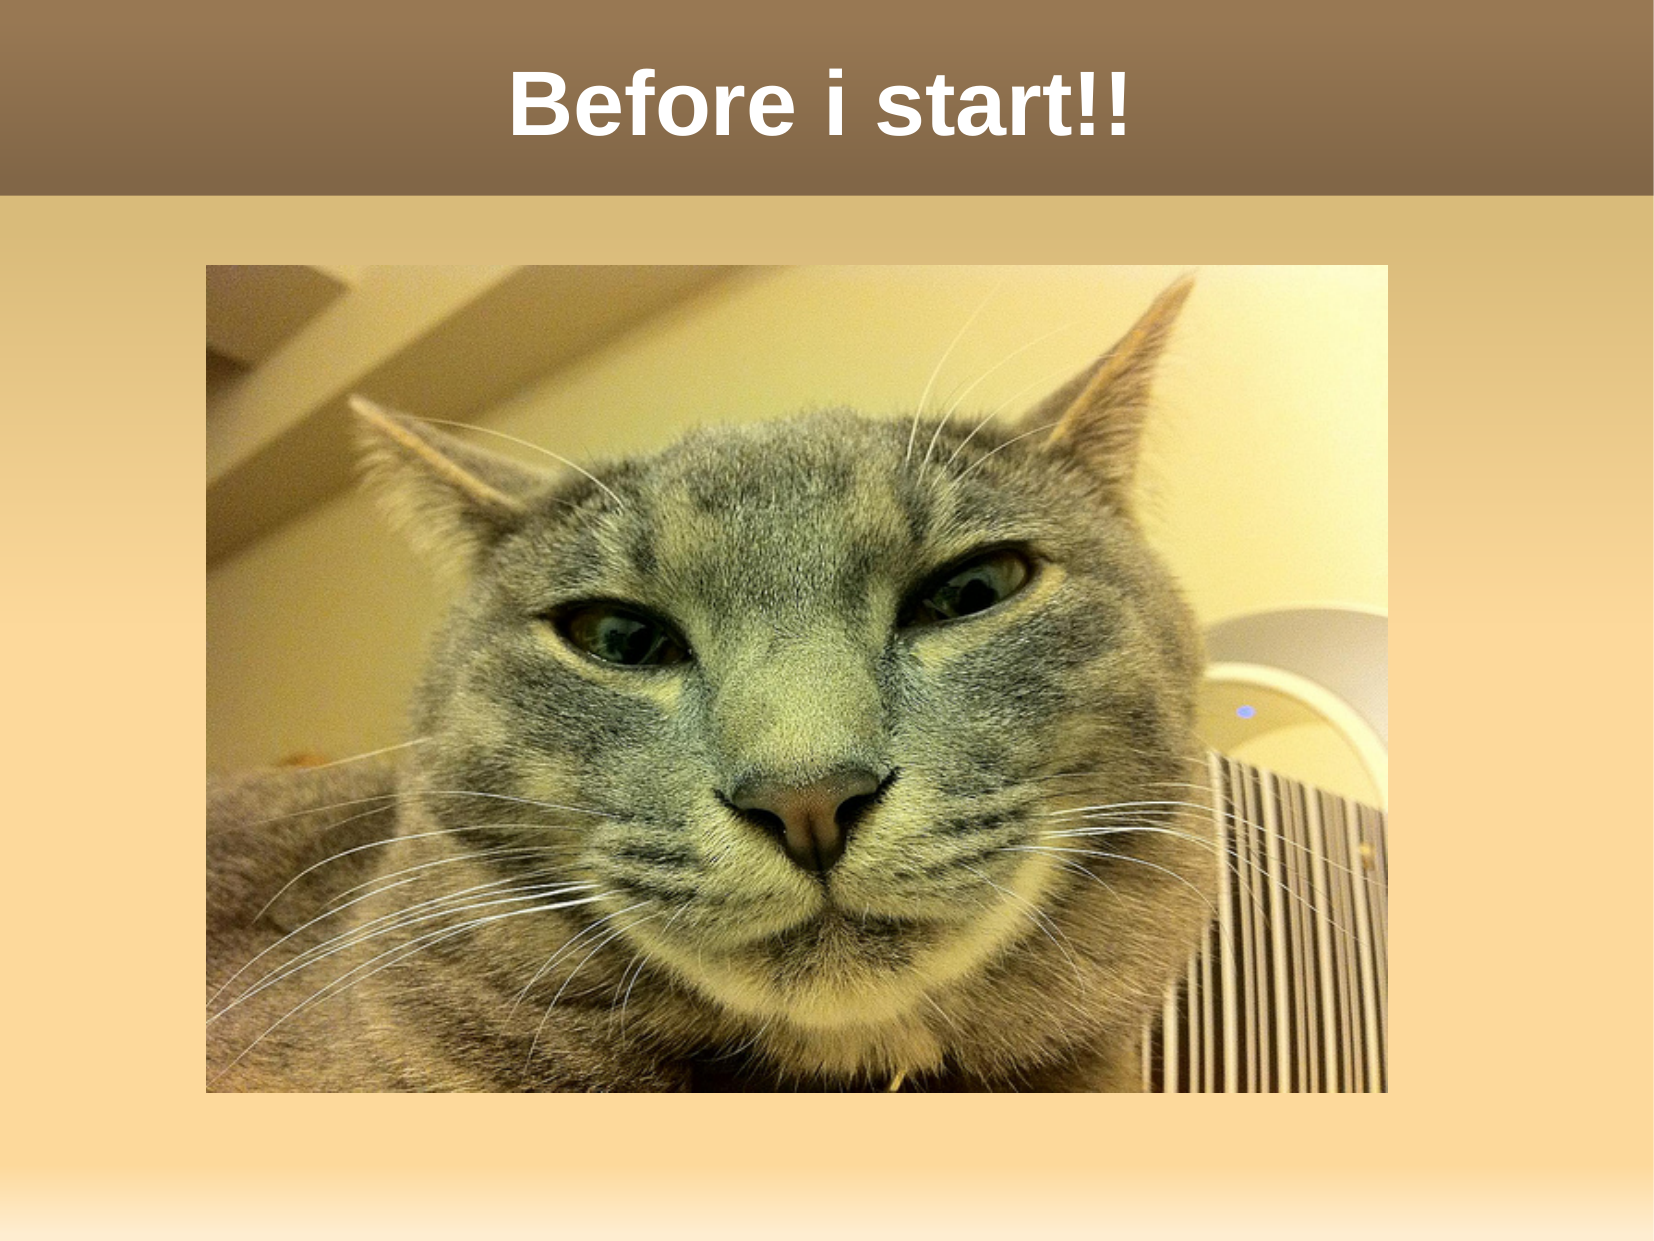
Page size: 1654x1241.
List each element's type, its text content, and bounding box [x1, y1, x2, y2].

list [82, 290, 1571, 1094]
title Before i start!! [76, 7, 1565, 200]
picture [0, 0, 1654, 1241]
